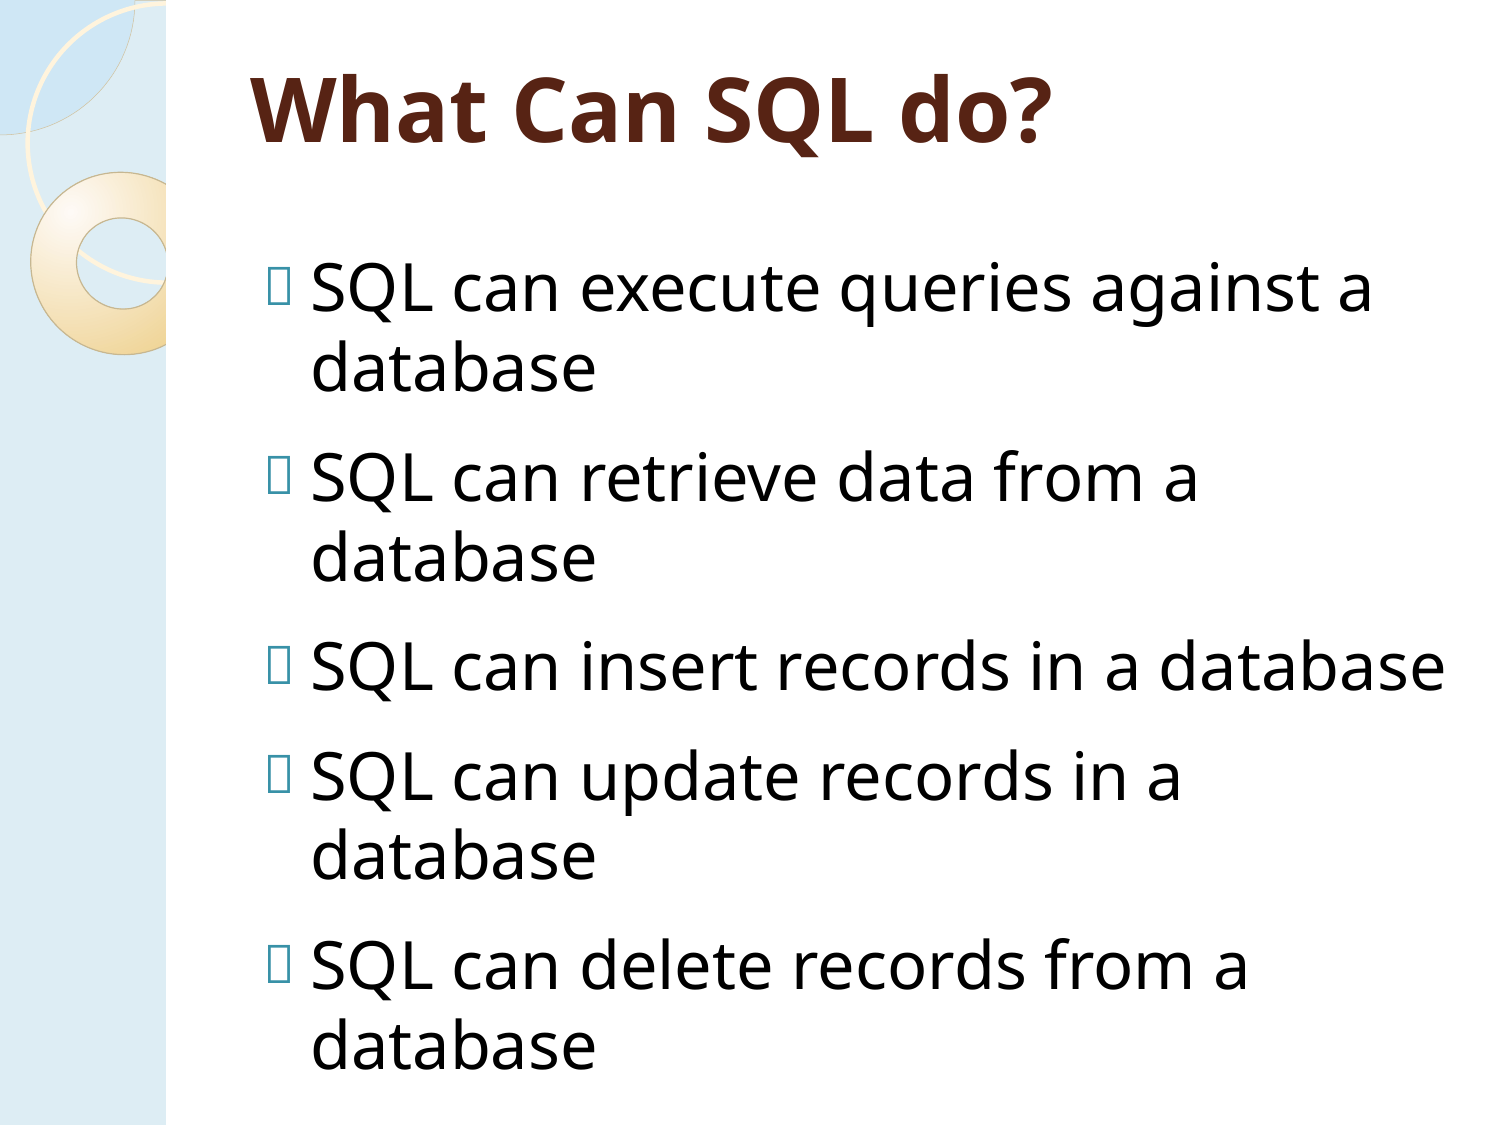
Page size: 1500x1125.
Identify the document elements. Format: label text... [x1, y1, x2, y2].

list SQL can execute queries against a database SQL can retrieve data from a database SQL can insert records in a database SQL can update records in a database SQL can delete records from a database SQL can create new databases SQL can create new tables in a database SQL can create stored procedures in a database SQL can create views in a database SQL can set permissions on tables, procedures, and views [235, 237, 1466, 1025]
title What Can SQL do? [235, 45, 1466, 233]
